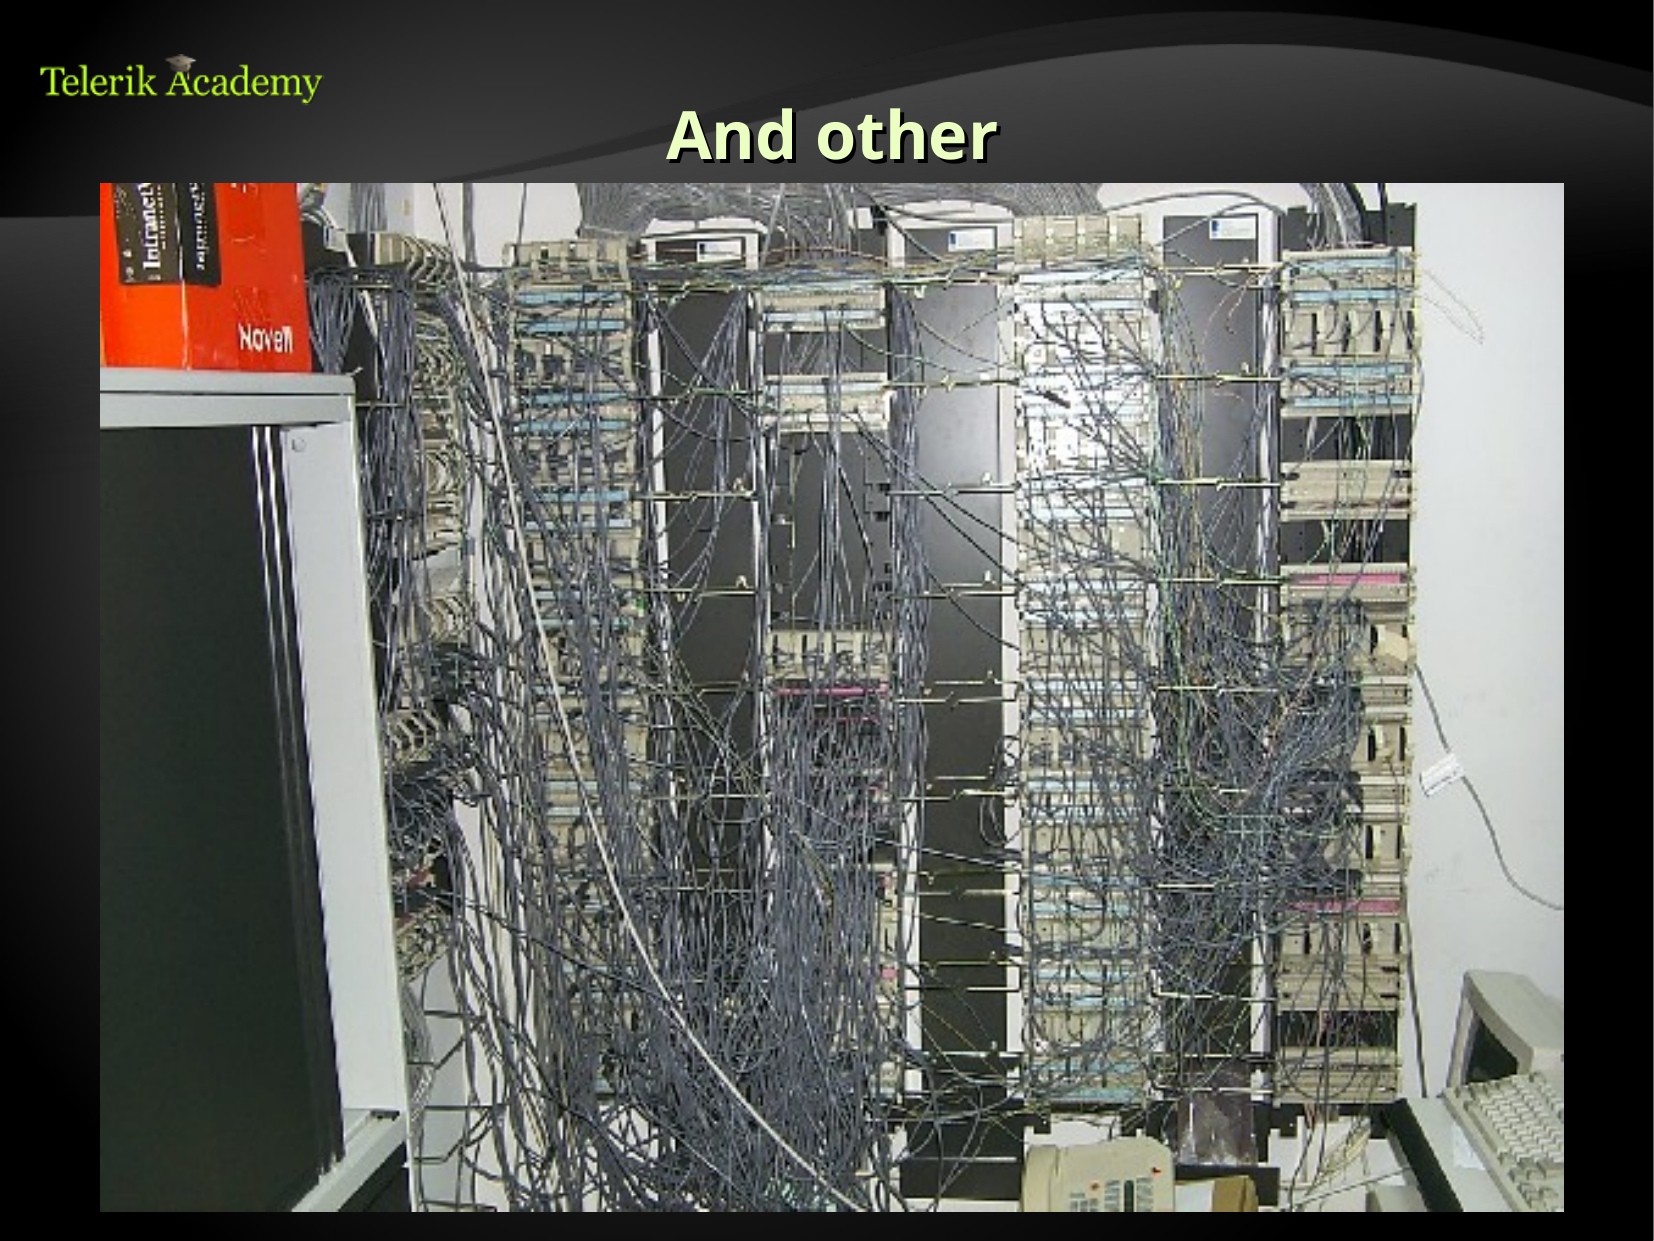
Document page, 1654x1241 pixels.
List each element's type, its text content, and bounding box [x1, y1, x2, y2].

title And other [45, 18, 1621, 250]
picture [0, 0, 1654, 1241]
